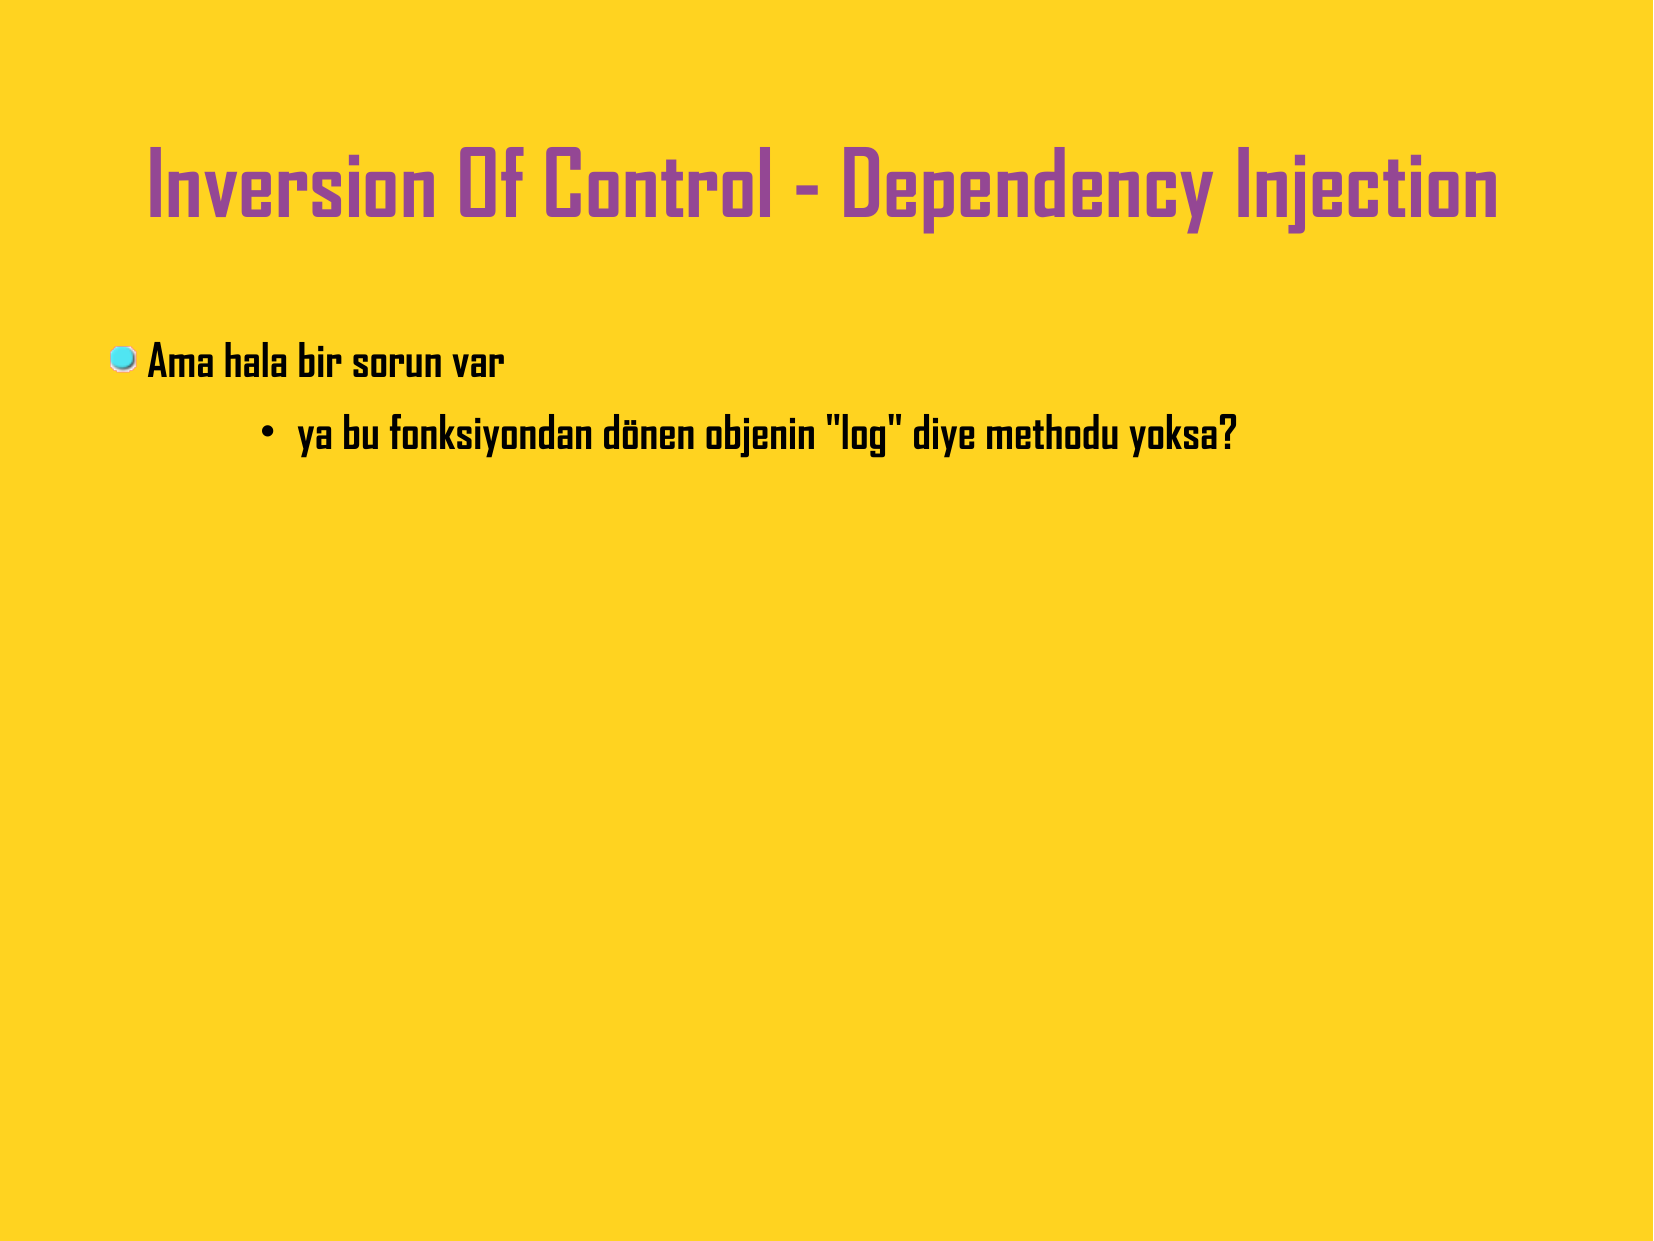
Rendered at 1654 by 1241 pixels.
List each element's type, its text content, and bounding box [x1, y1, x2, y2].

text_box Ama hala bir sorun var ya bu fonksiyondan dönen objenin "log" diye methodu yoksa? [94, 253, 1249, 467]
text_box Inversion Of Control - Dependency Injection [131, 118, 1522, 244]
